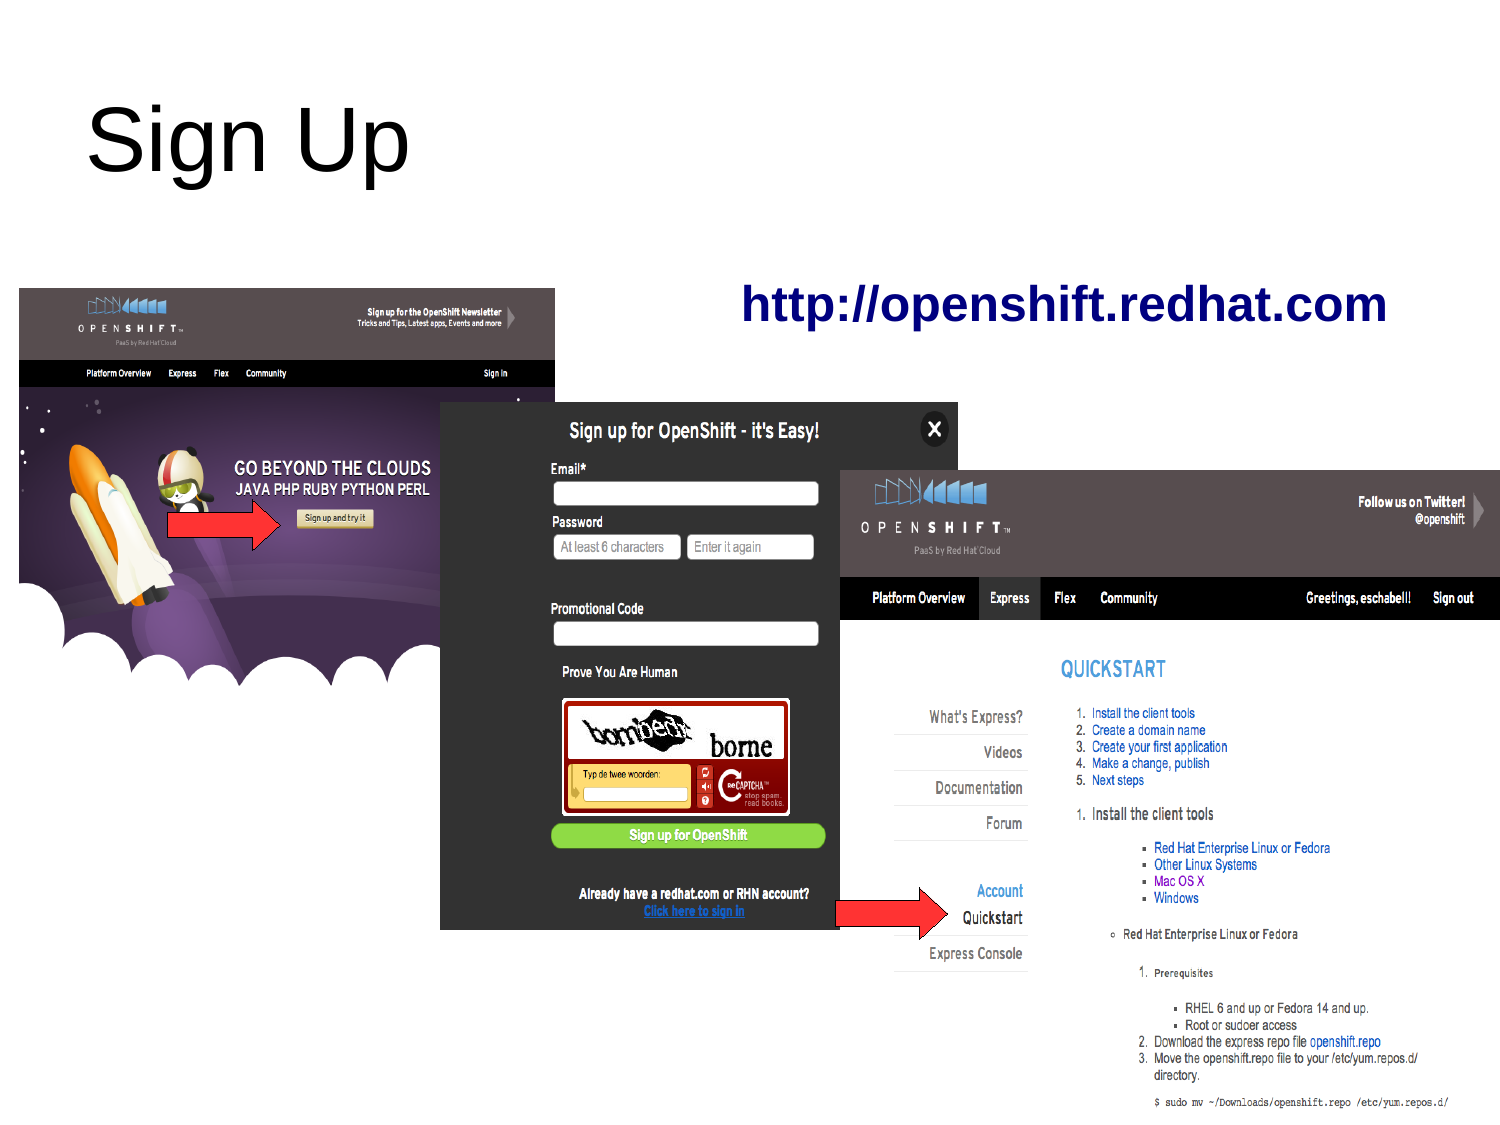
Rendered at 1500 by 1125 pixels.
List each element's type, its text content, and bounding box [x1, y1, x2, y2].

title Sign Up [71, 17, 1347, 253]
text_box [835, 887, 948, 940]
text_box http://openshift.redhat.com [726, 264, 1404, 340]
text_box [167, 499, 281, 551]
picture [19, 288, 1500, 1118]
